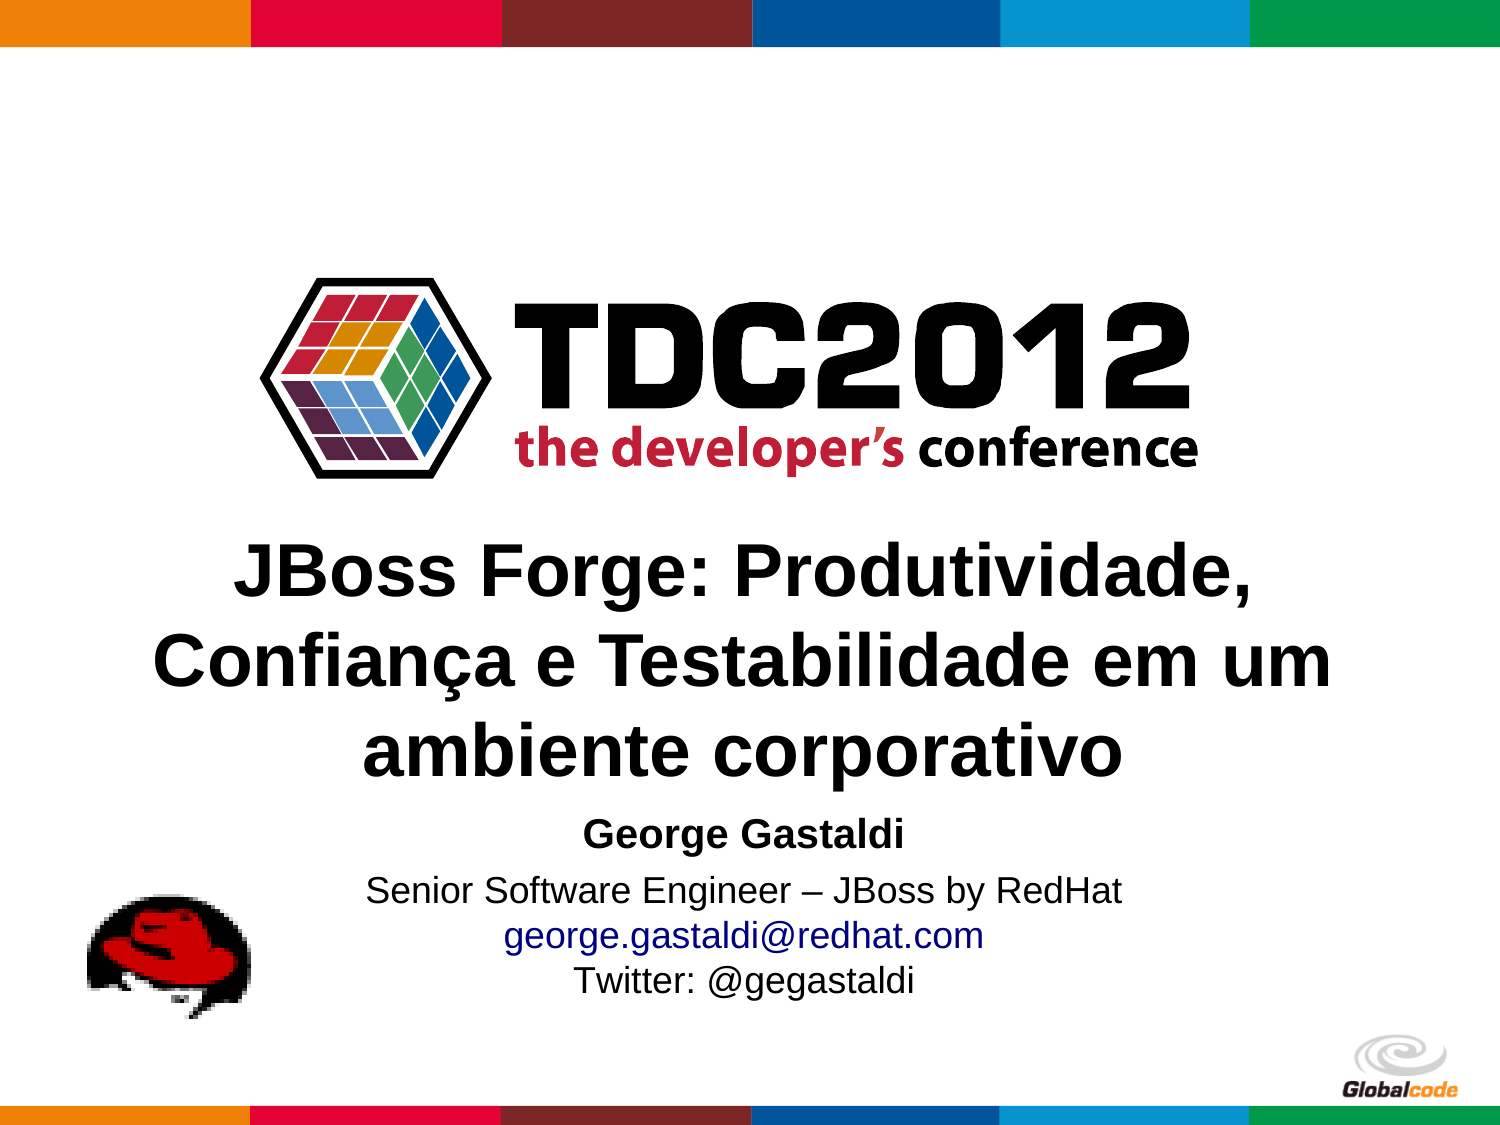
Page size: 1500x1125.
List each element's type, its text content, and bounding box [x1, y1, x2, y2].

title JBoss Forge: Produtividade, Confiança e Testabilidade em um ambiente corporativo [100, 513, 1388, 798]
subtitle George Gastaldi [100, 798, 1388, 858]
picture [1340, 1006, 1459, 1105]
picture [87, 894, 256, 1036]
text_box Senior Software Engineer – JBoss by RedHat george.gastaldi@redhat.com Twitter: @gegastaldi [100, 858, 1388, 1055]
